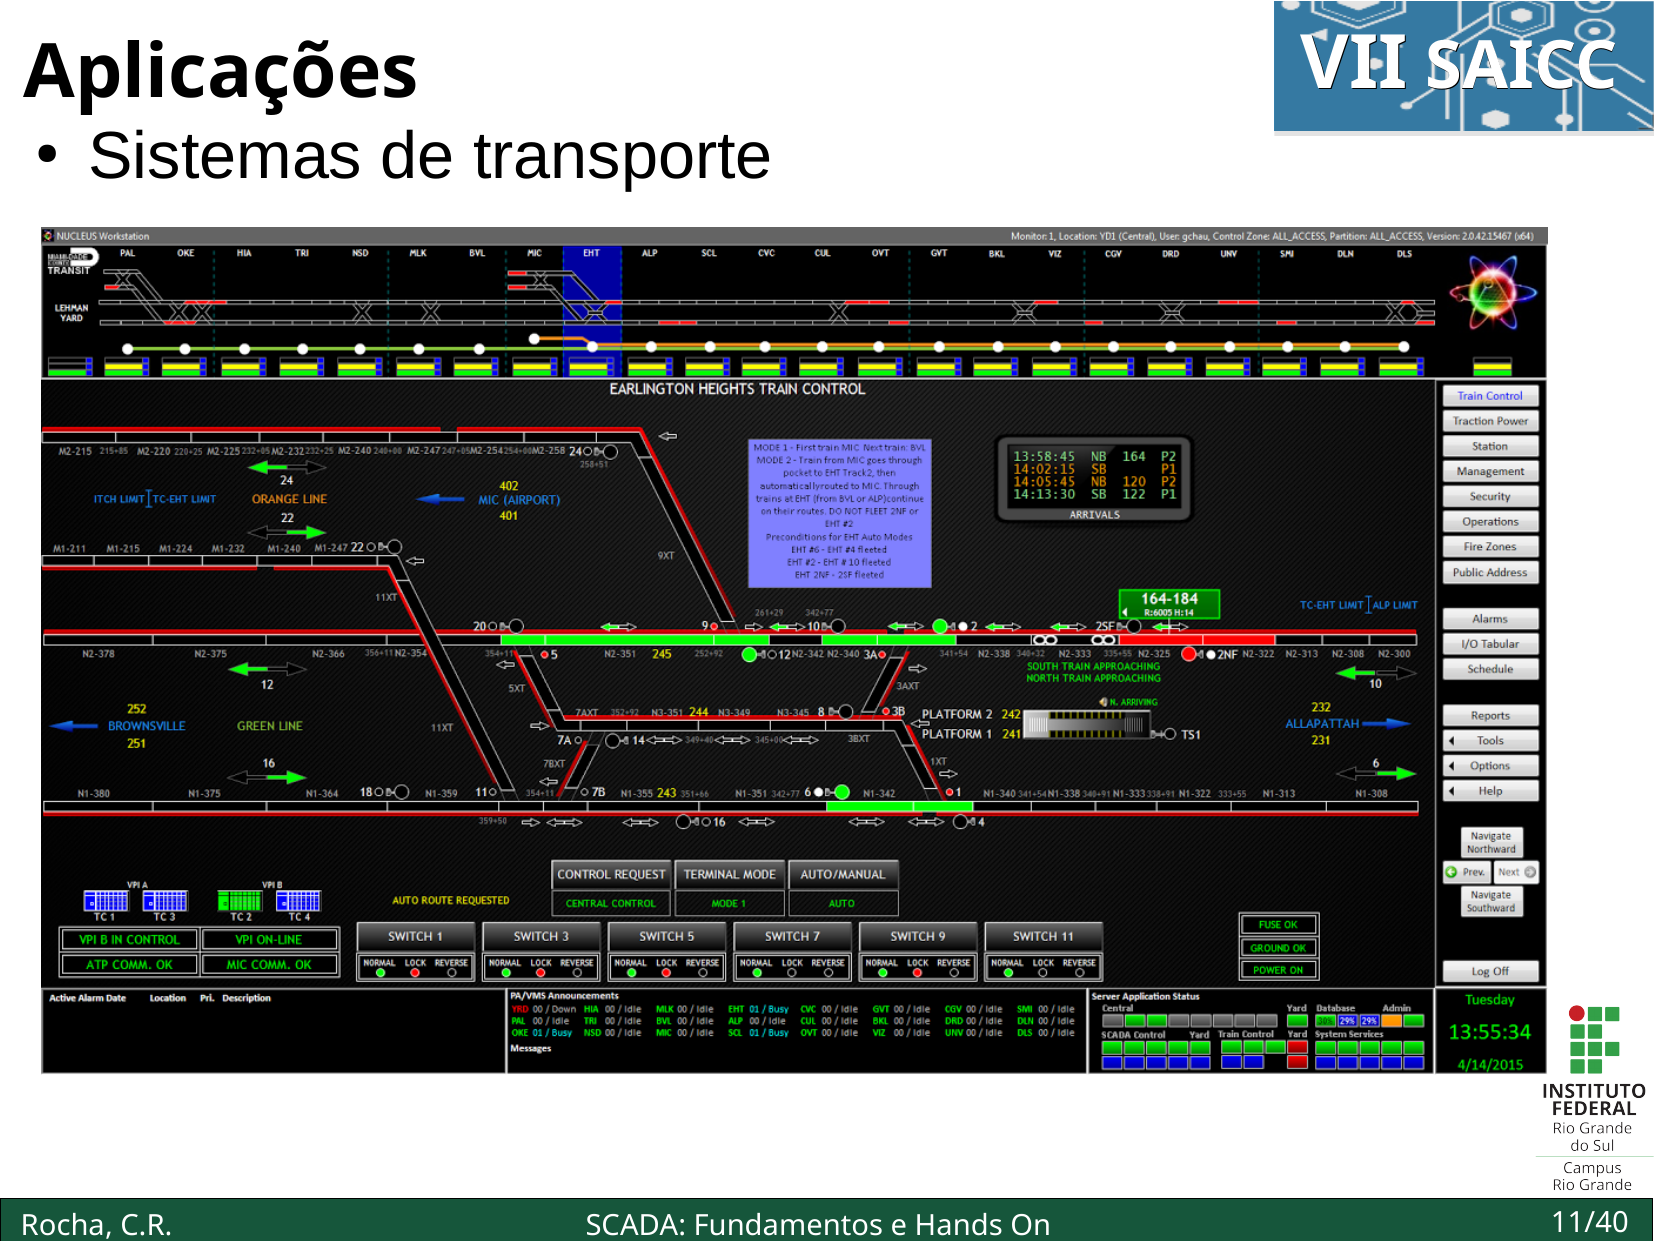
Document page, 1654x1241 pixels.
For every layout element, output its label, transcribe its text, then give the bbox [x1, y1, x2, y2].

picture [1274, 1, 1654, 131]
picture [1535, 1003, 1654, 1194]
list Sistemas de transporte [17, 118, 1625, 1152]
title Aplicações [23, 23, 1247, 113]
picture [41, 227, 1548, 1075]
